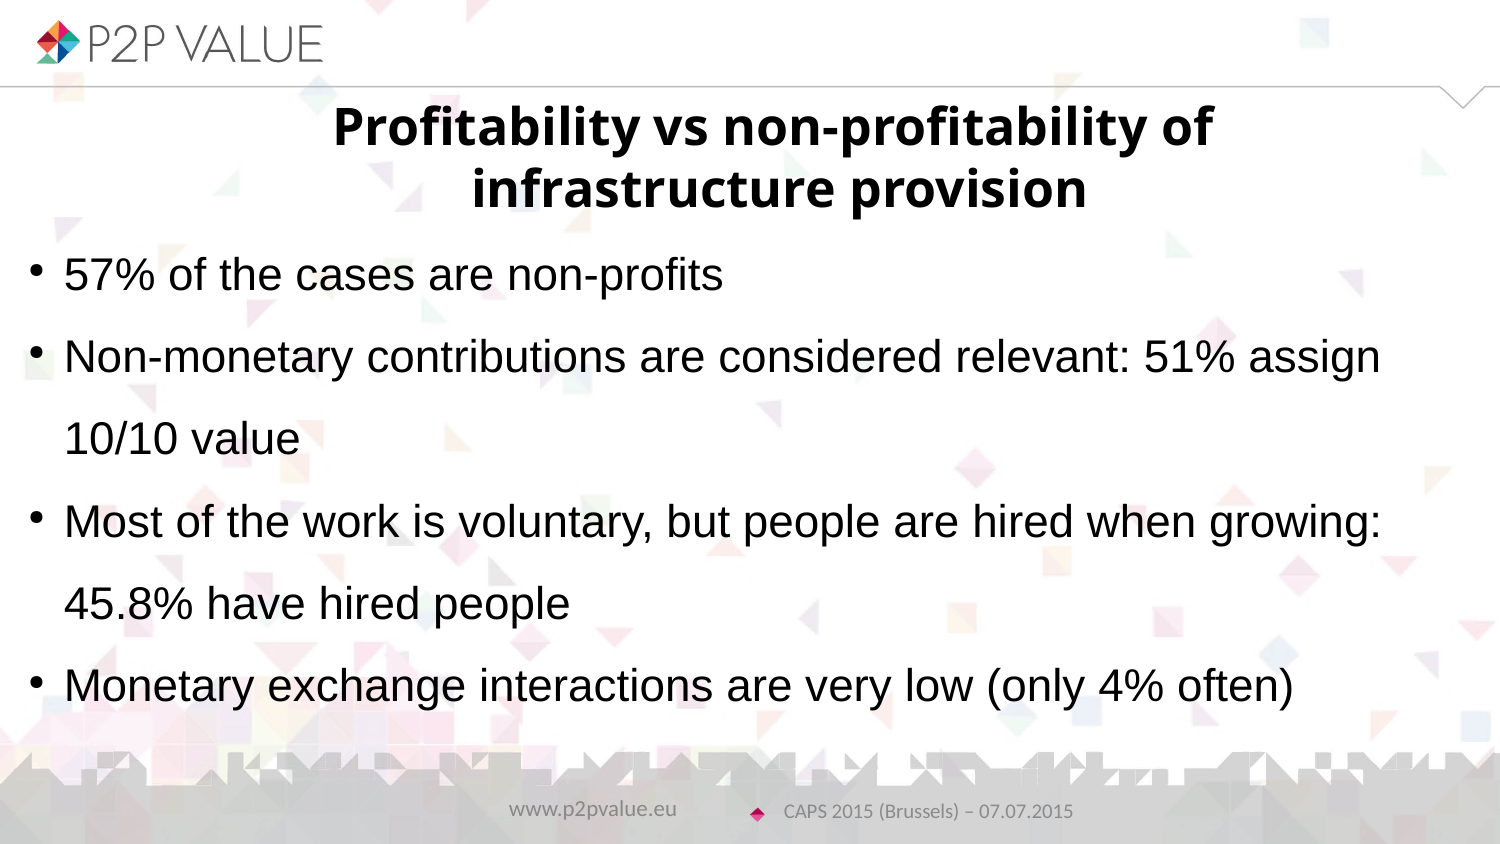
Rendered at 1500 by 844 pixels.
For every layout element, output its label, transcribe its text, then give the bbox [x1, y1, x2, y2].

subtitle 57% of the cases are non-profits Non-monetary contributions are considered relevant: 51% assign 10/10 value Most of the work is voluntary, but people are hired when growing: 45.8% have hired people Monetary exchange interactions are very low (only 4% often) [15, 210, 1496, 766]
picture [0, 0, 1500, 844]
title Profitability vs non-profitability of infrastructure provision [60, 86, 1500, 226]
text_box www.p2pvalue.eu [502, 786, 721, 827]
text_box CAPS 2015 (Brussels) – 07.07.2015 [770, 787, 1463, 833]
